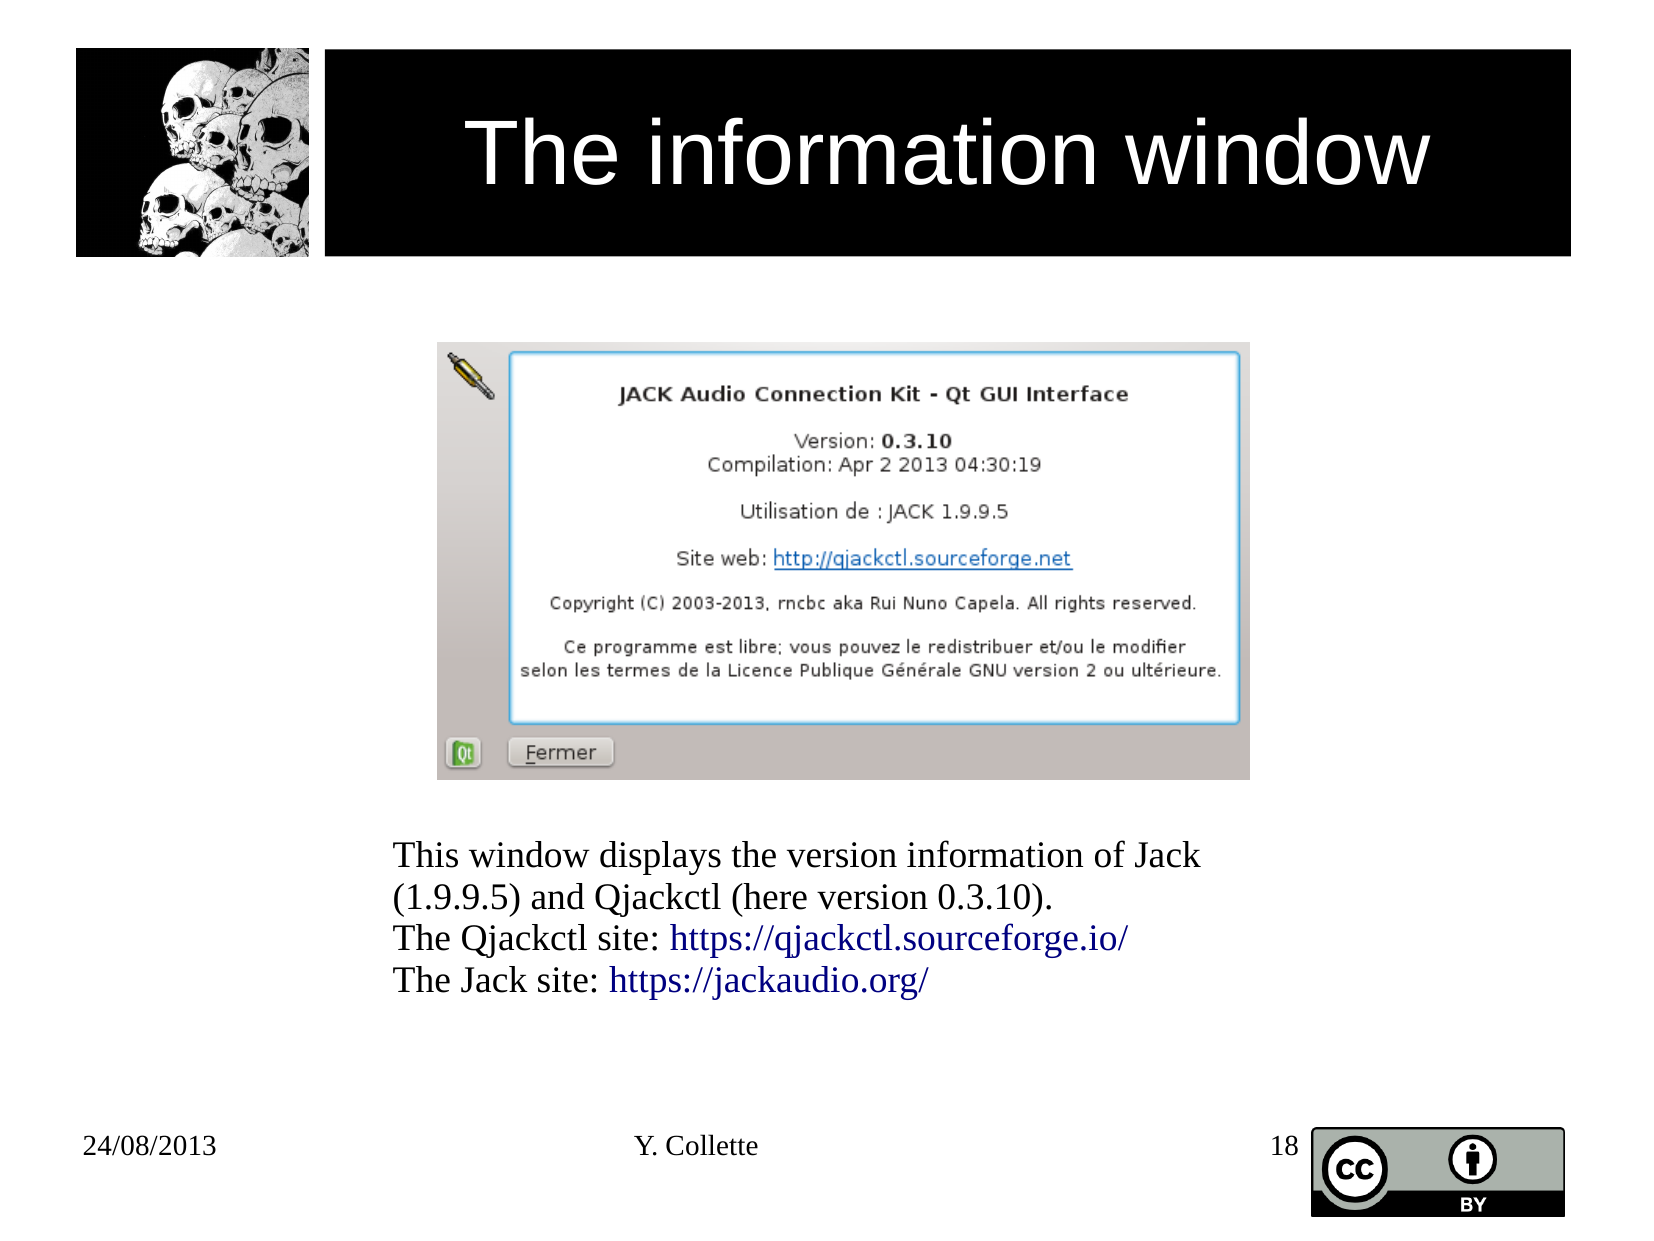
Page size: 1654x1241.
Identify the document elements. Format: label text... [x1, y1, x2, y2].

picture [1311, 1127, 1565, 1217]
title The information window [324, 49, 1571, 257]
picture [76, 48, 309, 257]
picture [437, 342, 1250, 780]
text_box This window displays the version information of Jack (1.9.9.5) and Qjackctl (here version 0.3.10). The Qjackctl site: https://qjackctl.sourceforge.io/ The Jack site: https://jackaudio.org/ [377, 826, 1288, 1008]
